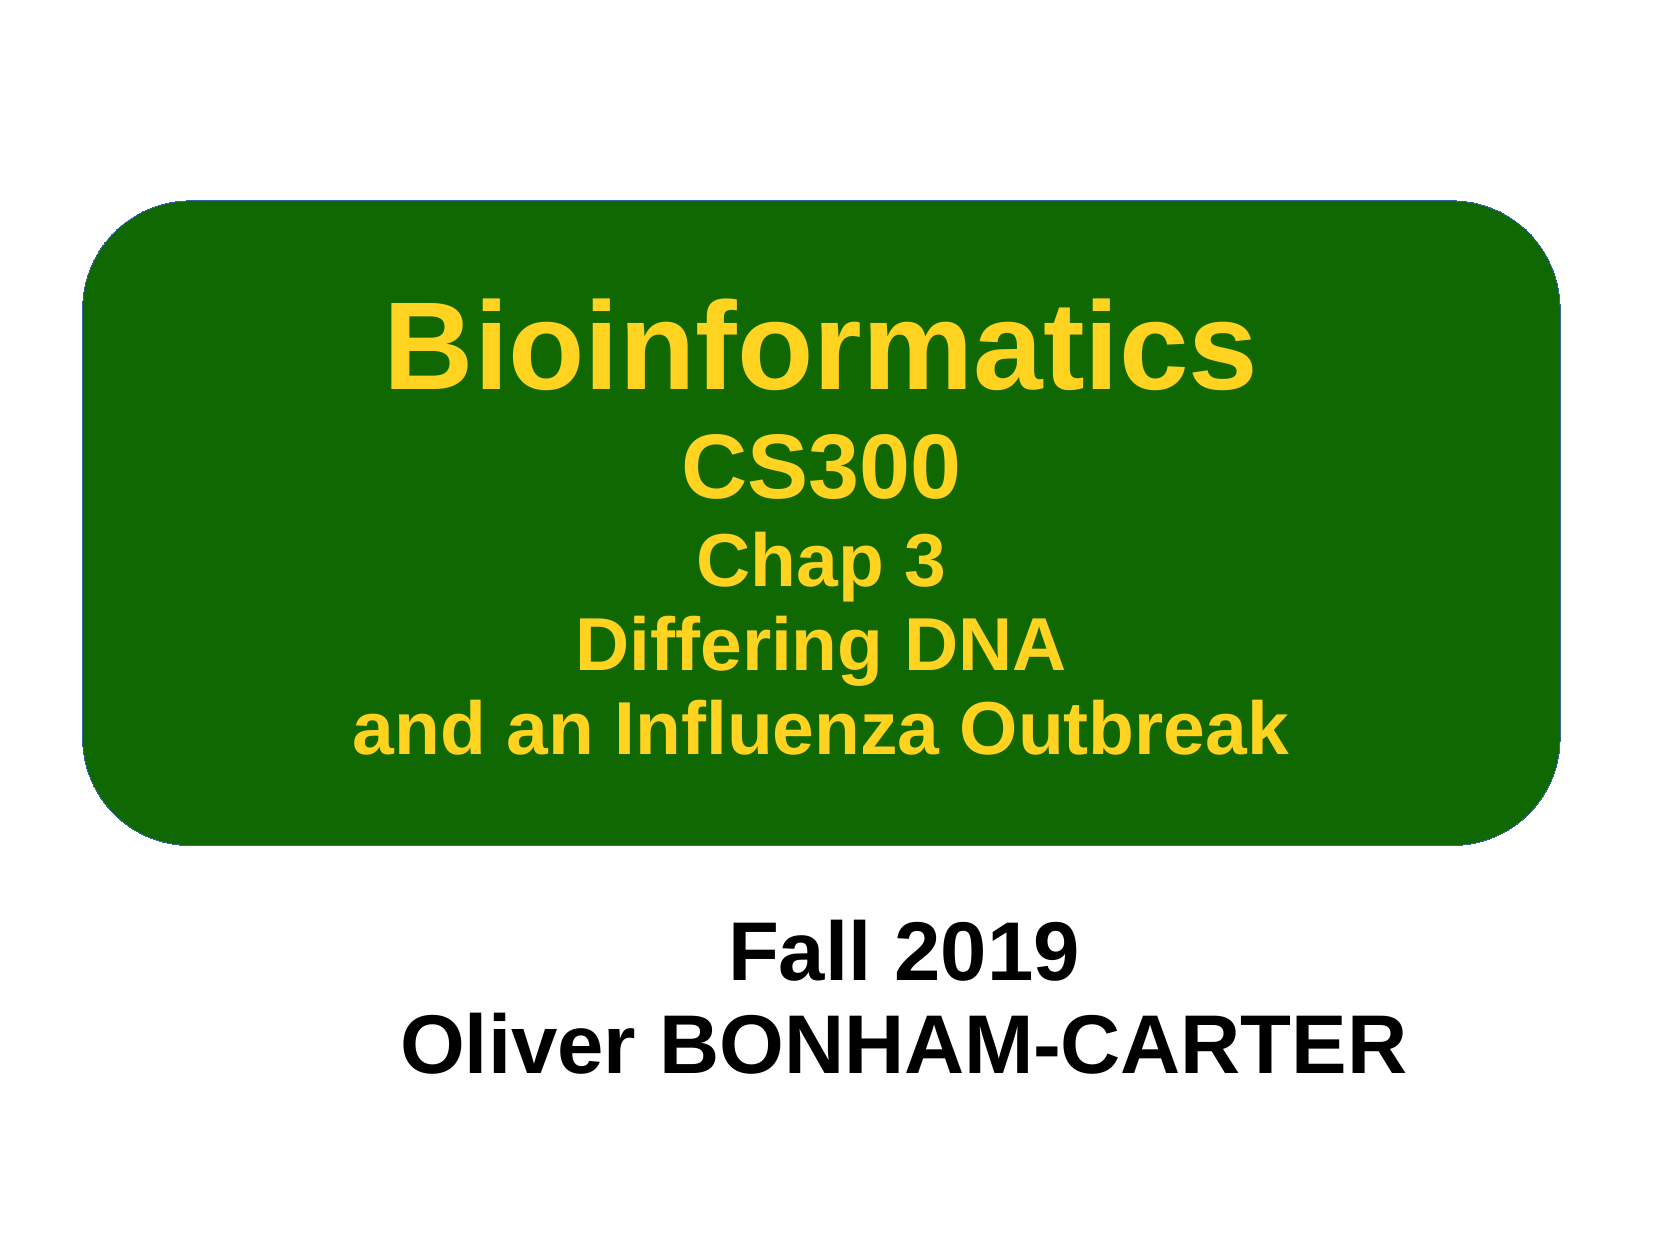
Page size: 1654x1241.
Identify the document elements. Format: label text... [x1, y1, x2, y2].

text_box Bioinformatics CS300 Chap 3 Differing DNA and an Influenza Outbreak [82, 200, 1561, 846]
text_box Fall 2019 Oliver BONHAM-CARTER [385, 898, 1423, 1100]
